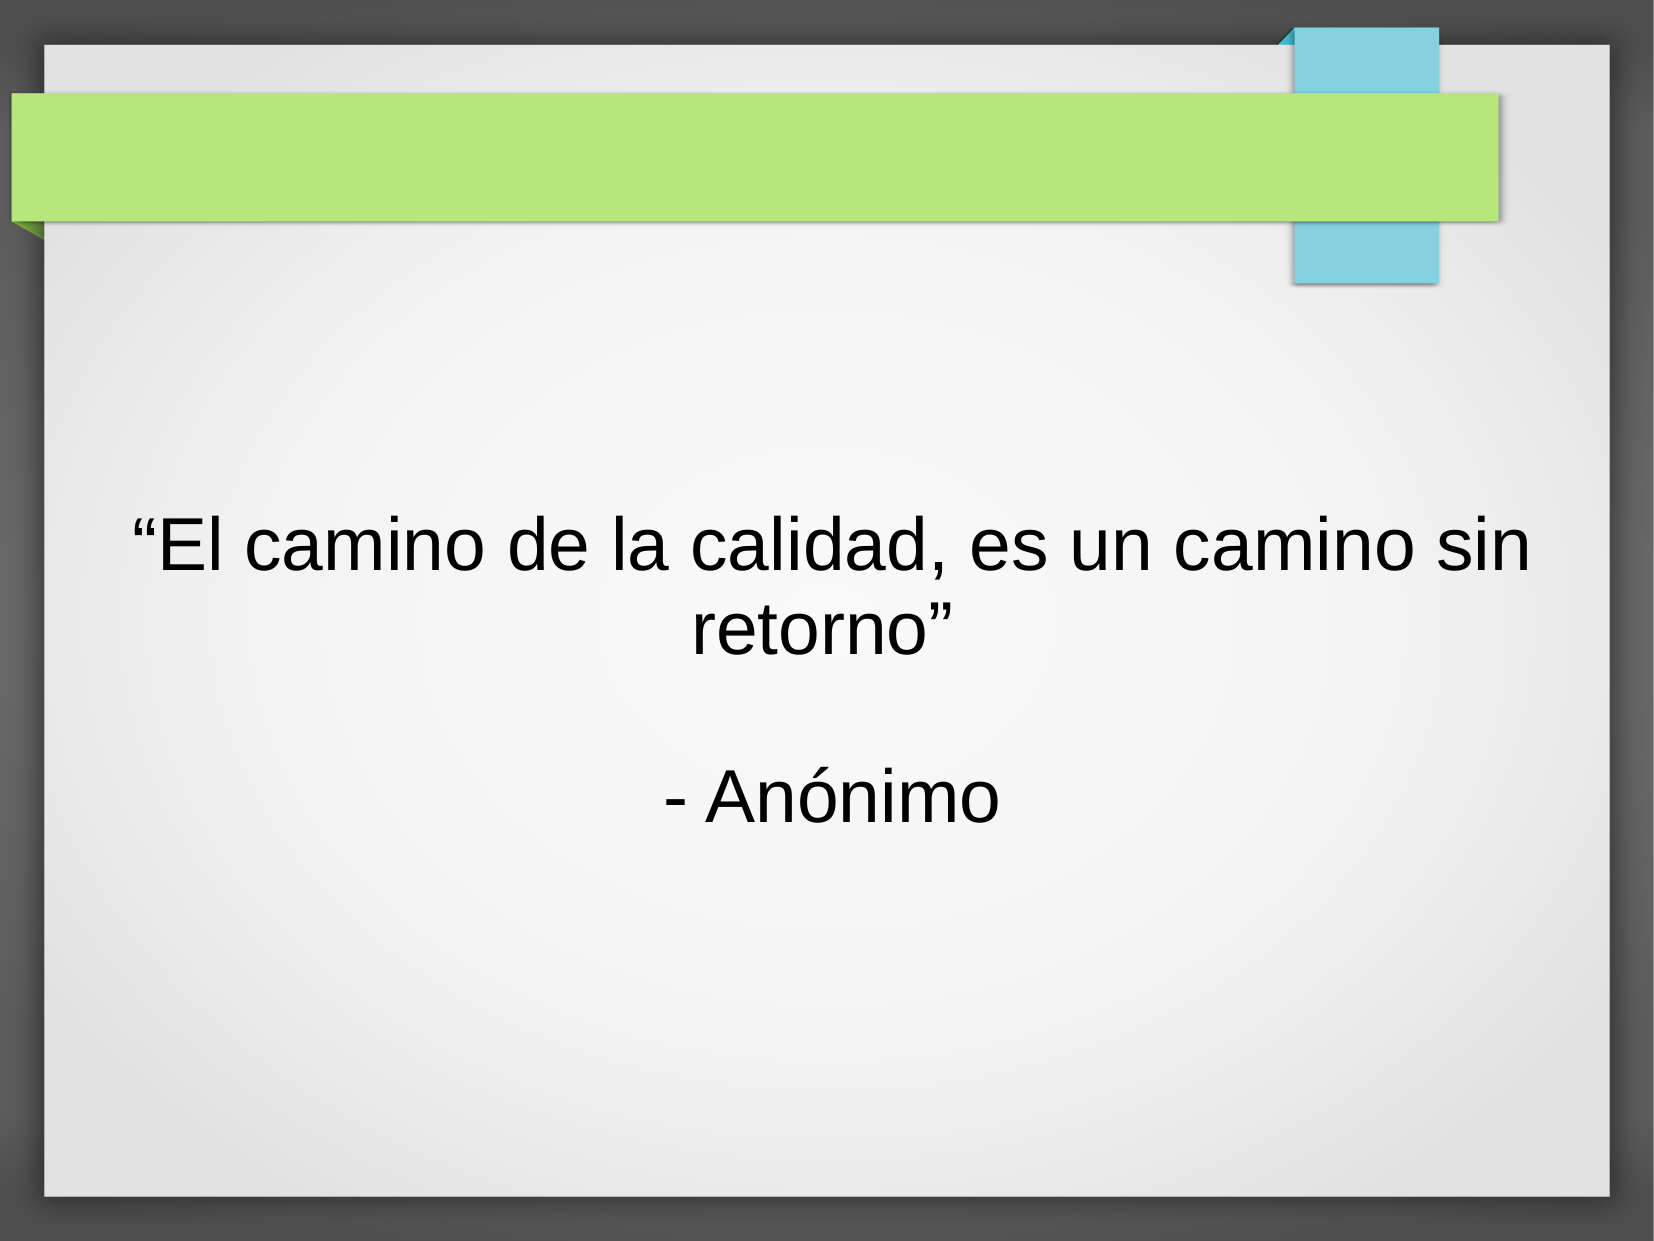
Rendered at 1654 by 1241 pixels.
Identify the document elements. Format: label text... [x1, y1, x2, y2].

title “El camino de la calidad, es un camino sin retorno” - Anónimo [59, 502, 1607, 839]
picture [0, 0, 1654, 1241]
